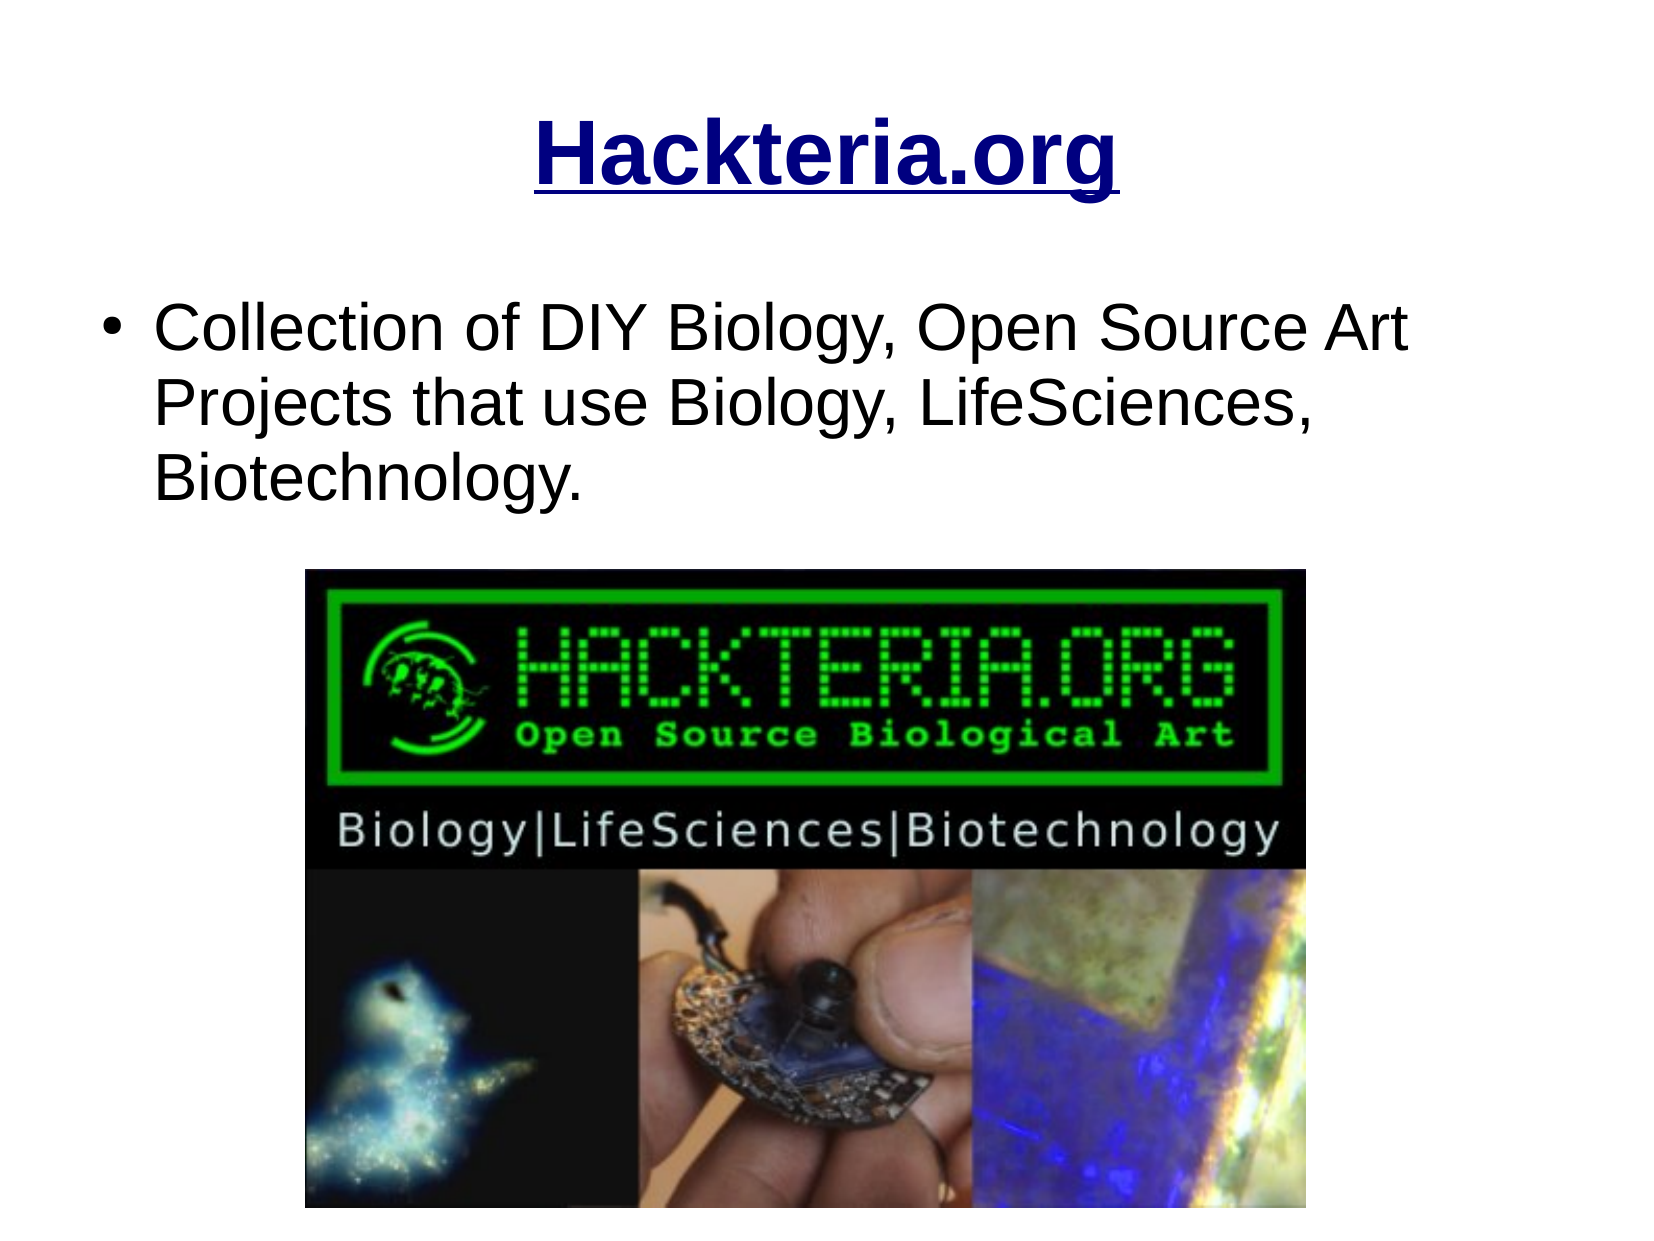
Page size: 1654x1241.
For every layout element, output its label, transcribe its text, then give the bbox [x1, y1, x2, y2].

title Hackteria.org [82, 49, 1571, 257]
list Collection of DIY Biology, Open Source Art Projects that use Biology, LifeSciences, Biotechnology. [82, 290, 1571, 1010]
picture [305, 569, 1306, 1208]
